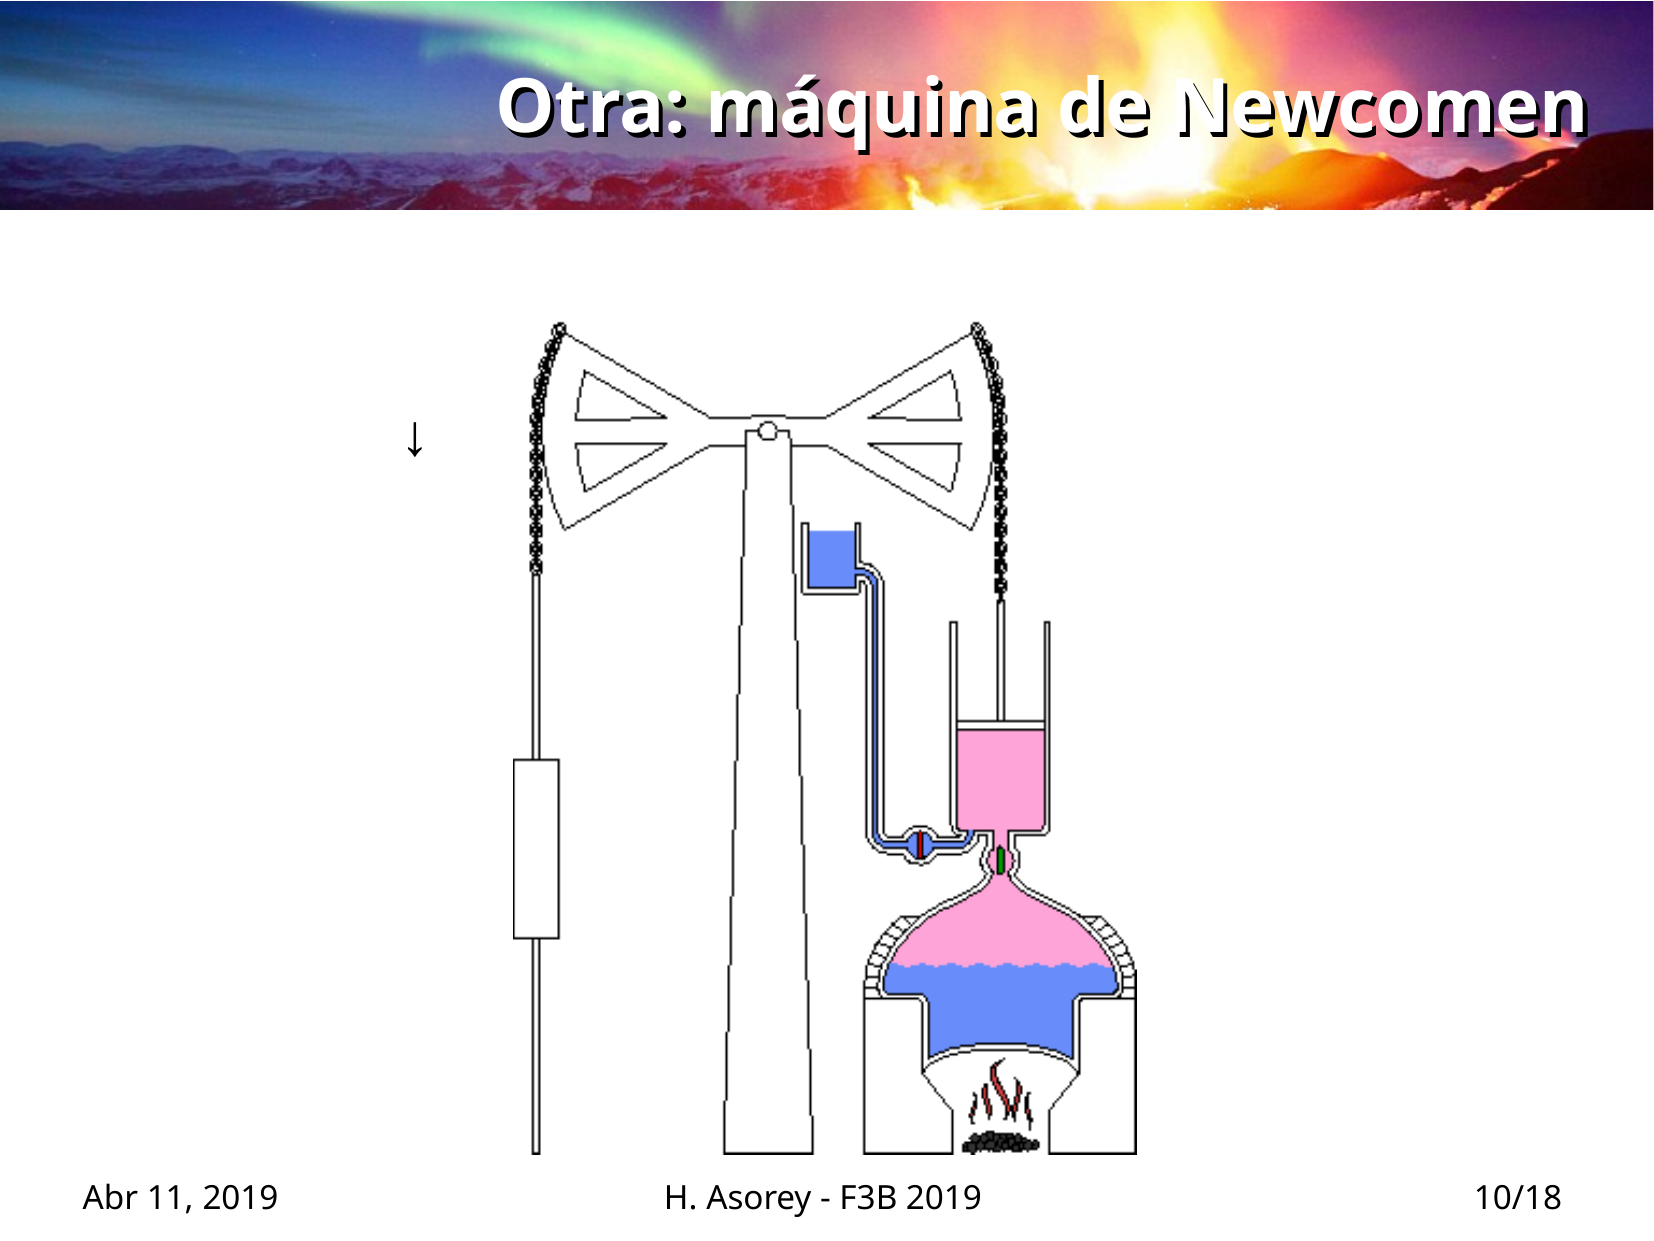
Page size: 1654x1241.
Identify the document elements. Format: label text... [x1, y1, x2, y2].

picture [0, 1, 1654, 210]
picture [513, 254, 1137, 1156]
title Otra: máquina de Newcomen [45, 15, 1606, 191]
text_box ↓ [385, 389, 445, 475]
